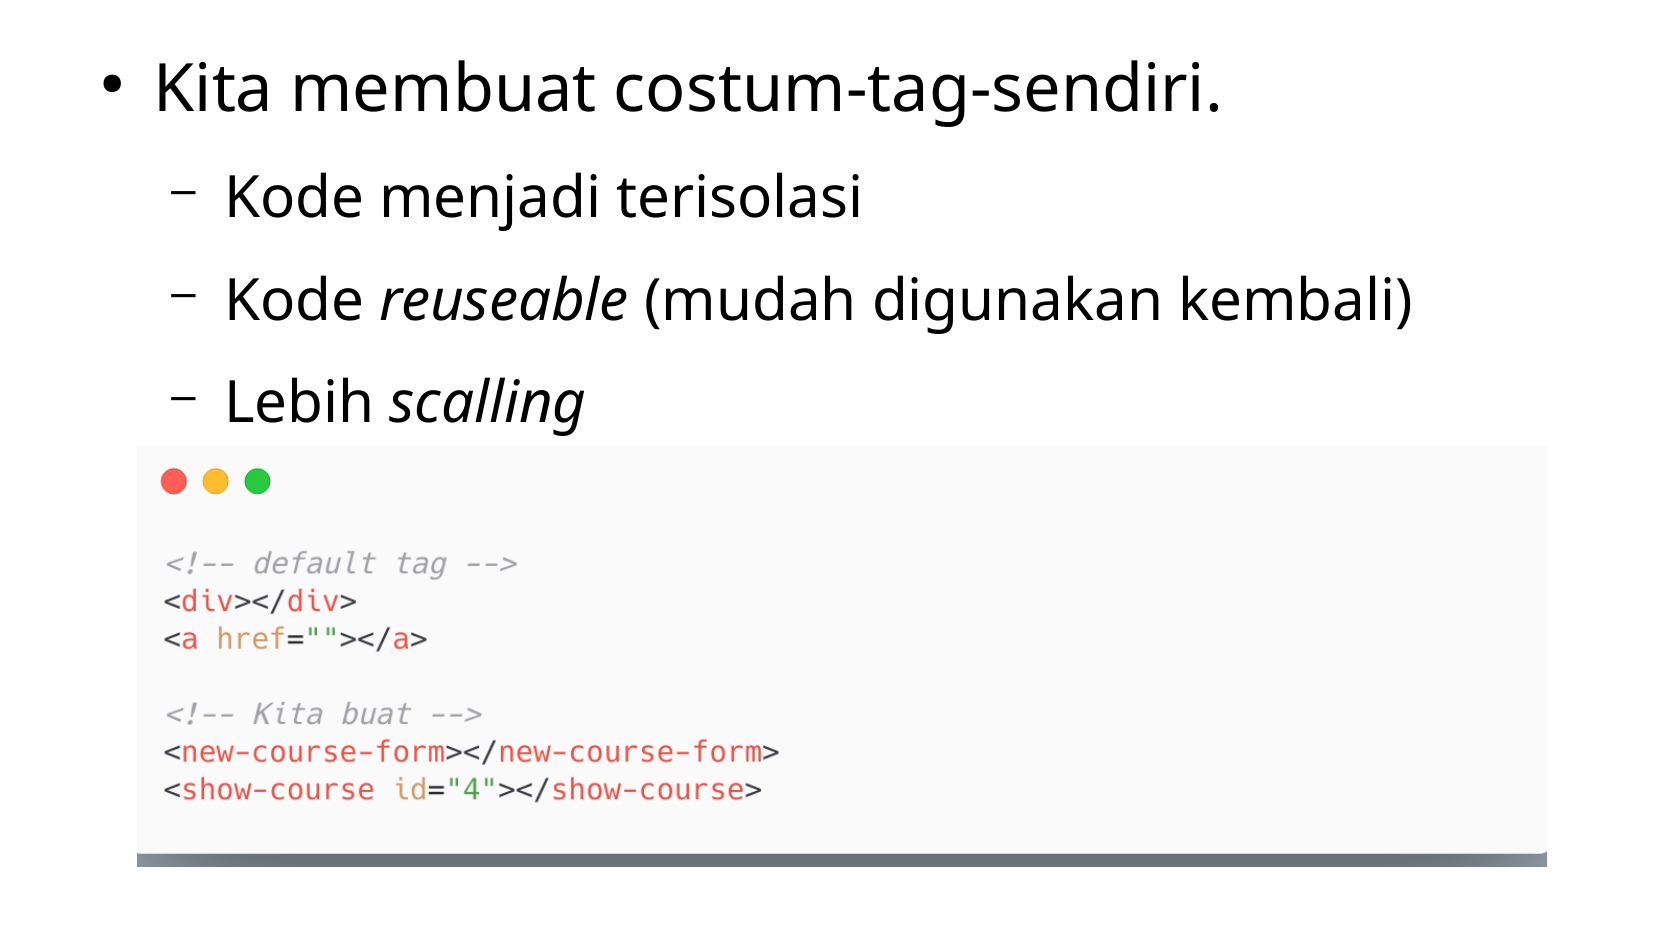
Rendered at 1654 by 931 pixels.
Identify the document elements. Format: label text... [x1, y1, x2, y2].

list Kita membuat costum-tag-sendiri. Kode menjadi terisolasi Kode reuseable (mudah digunakan kembali) Lebih scalling [82, 40, 1571, 580]
picture [137, 446, 1548, 867]
